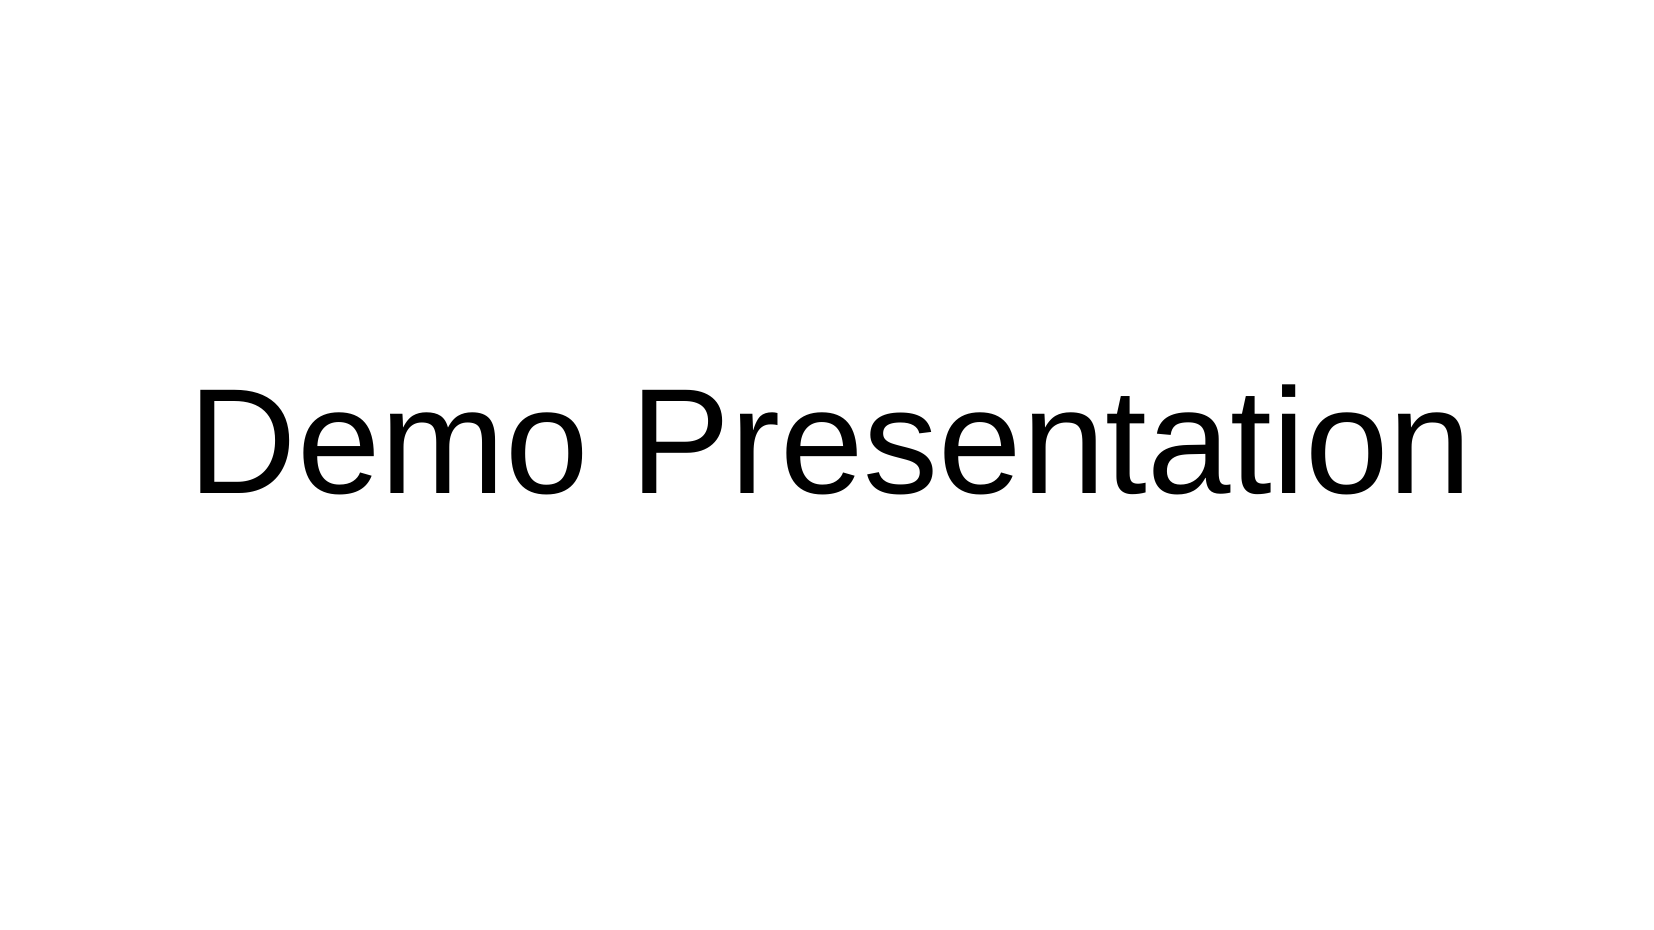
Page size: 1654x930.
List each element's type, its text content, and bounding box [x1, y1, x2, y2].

title Demo Presentation [87, 357, 1576, 526]
